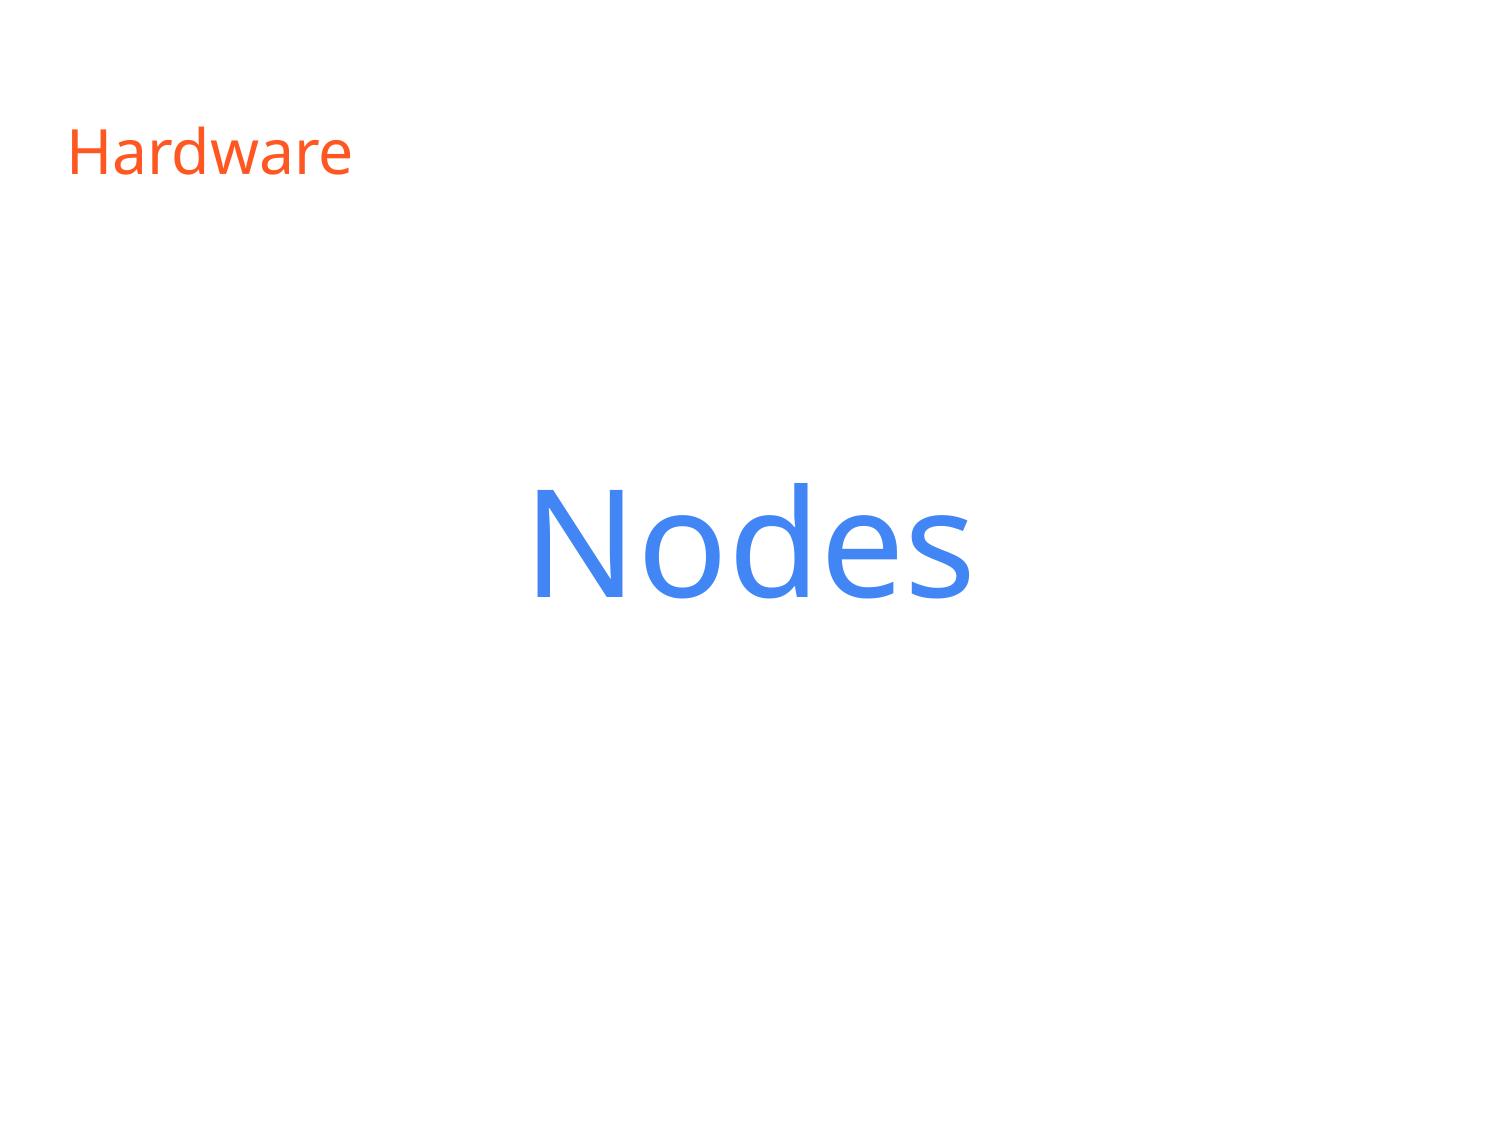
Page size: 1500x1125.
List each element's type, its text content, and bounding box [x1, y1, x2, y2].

title Hardware [51, 97, 1449, 223]
list Nodes [51, 252, 1449, 1000]
